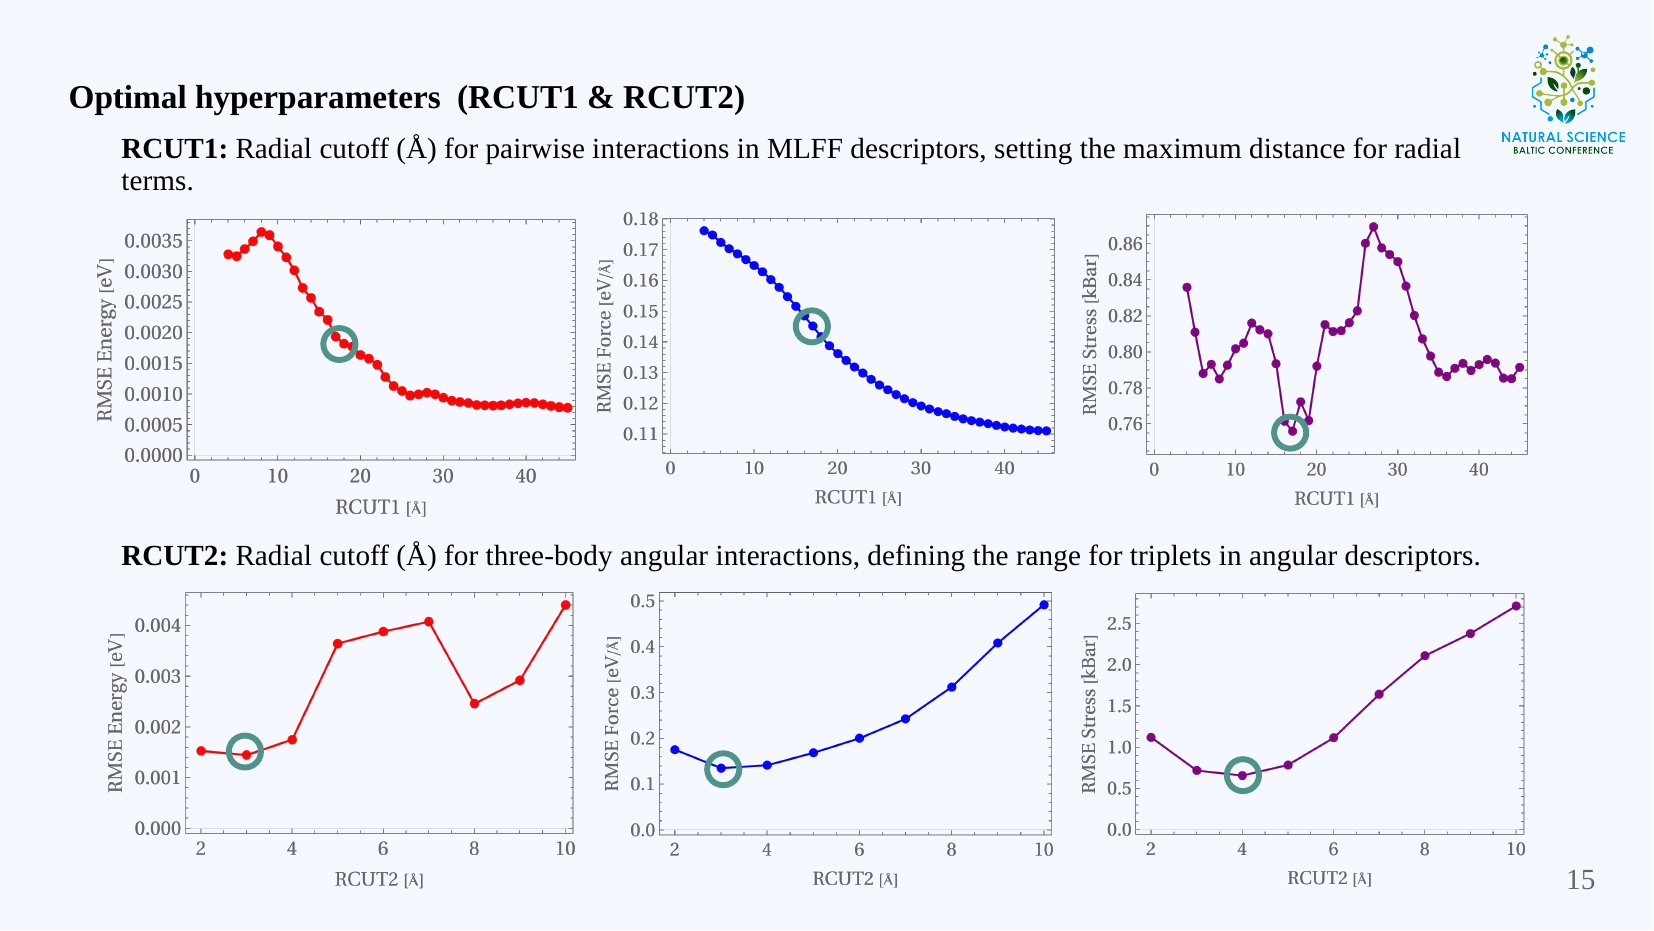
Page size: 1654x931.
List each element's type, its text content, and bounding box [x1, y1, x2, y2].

text_box [1274, 416, 1307, 449]
picture [601, 622, 1055, 891]
text_box [323, 328, 356, 361]
picture [104, 592, 577, 892]
picture [1078, 622, 1527, 890]
text_box RCUT2: Radial cutoff (Å) for three-body angular interactions, defining the range for triplets in angular descriptors. [106, 532, 1530, 622]
text_box [707, 753, 740, 786]
picture [1502, 35, 1625, 154]
picture [1079, 214, 1529, 511]
picture [93, 219, 577, 520]
text_box [1226, 759, 1260, 792]
text_box [228, 735, 262, 768]
text_box RCUT1: Radial cutoff (Å) for pairwise interactions in MLFF descriptors, setting the maximum distance for radial terms. [106, 124, 1529, 205]
picture [593, 208, 1056, 509]
text_box [795, 310, 828, 343]
text_box Optimal hyperparameters (RCUT1 & RCUT2) [54, 71, 995, 161]
